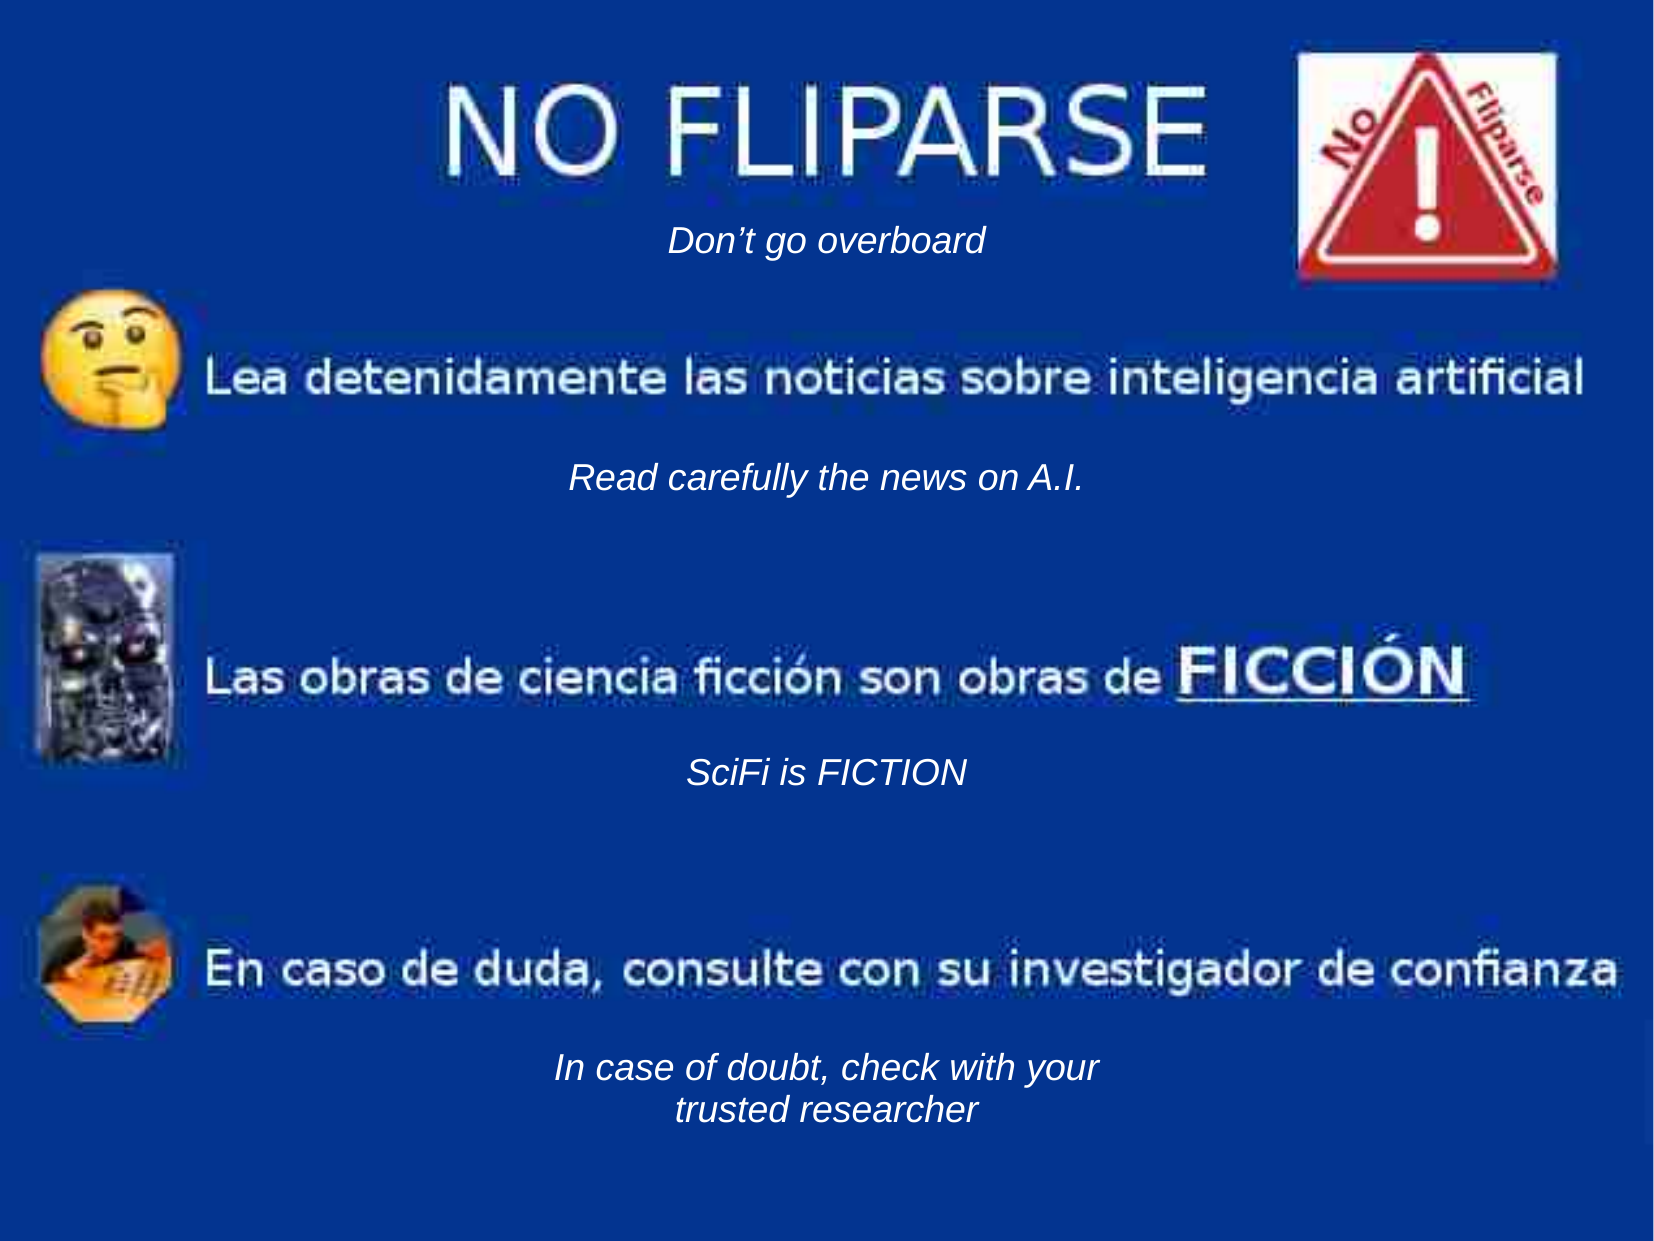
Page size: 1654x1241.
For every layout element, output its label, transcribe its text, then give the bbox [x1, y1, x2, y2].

picture [0, 0, 1654, 1241]
text_box SciFi is FICTION [484, 744, 1170, 801]
text_box Don’t go overboard [484, 212, 1170, 270]
text_box Read carefully the news on A.I. [484, 448, 1170, 506]
text_box In case of doubt, check with your trusted researcher [484, 1039, 1170, 1139]
